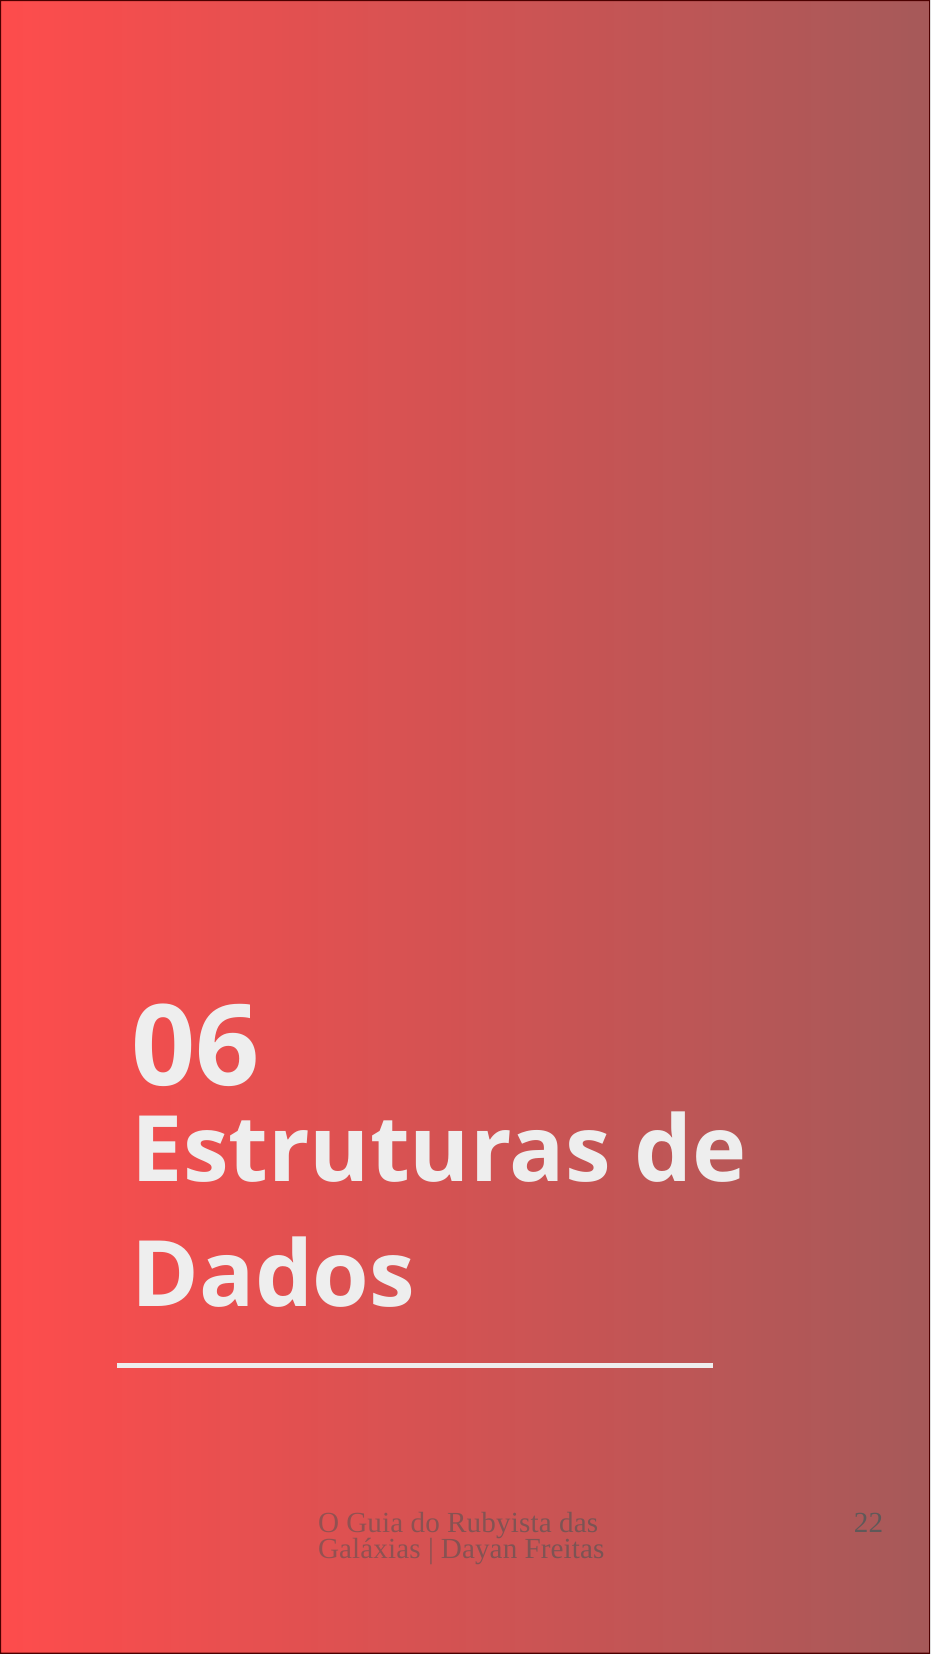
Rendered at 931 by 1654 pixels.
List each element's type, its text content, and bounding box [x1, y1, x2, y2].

text_box 06 [116, 957, 302, 1434]
text_box [0, 0, 931, 1654]
text_box Estruturas de Dados [302, 1076, 909, 1275]
